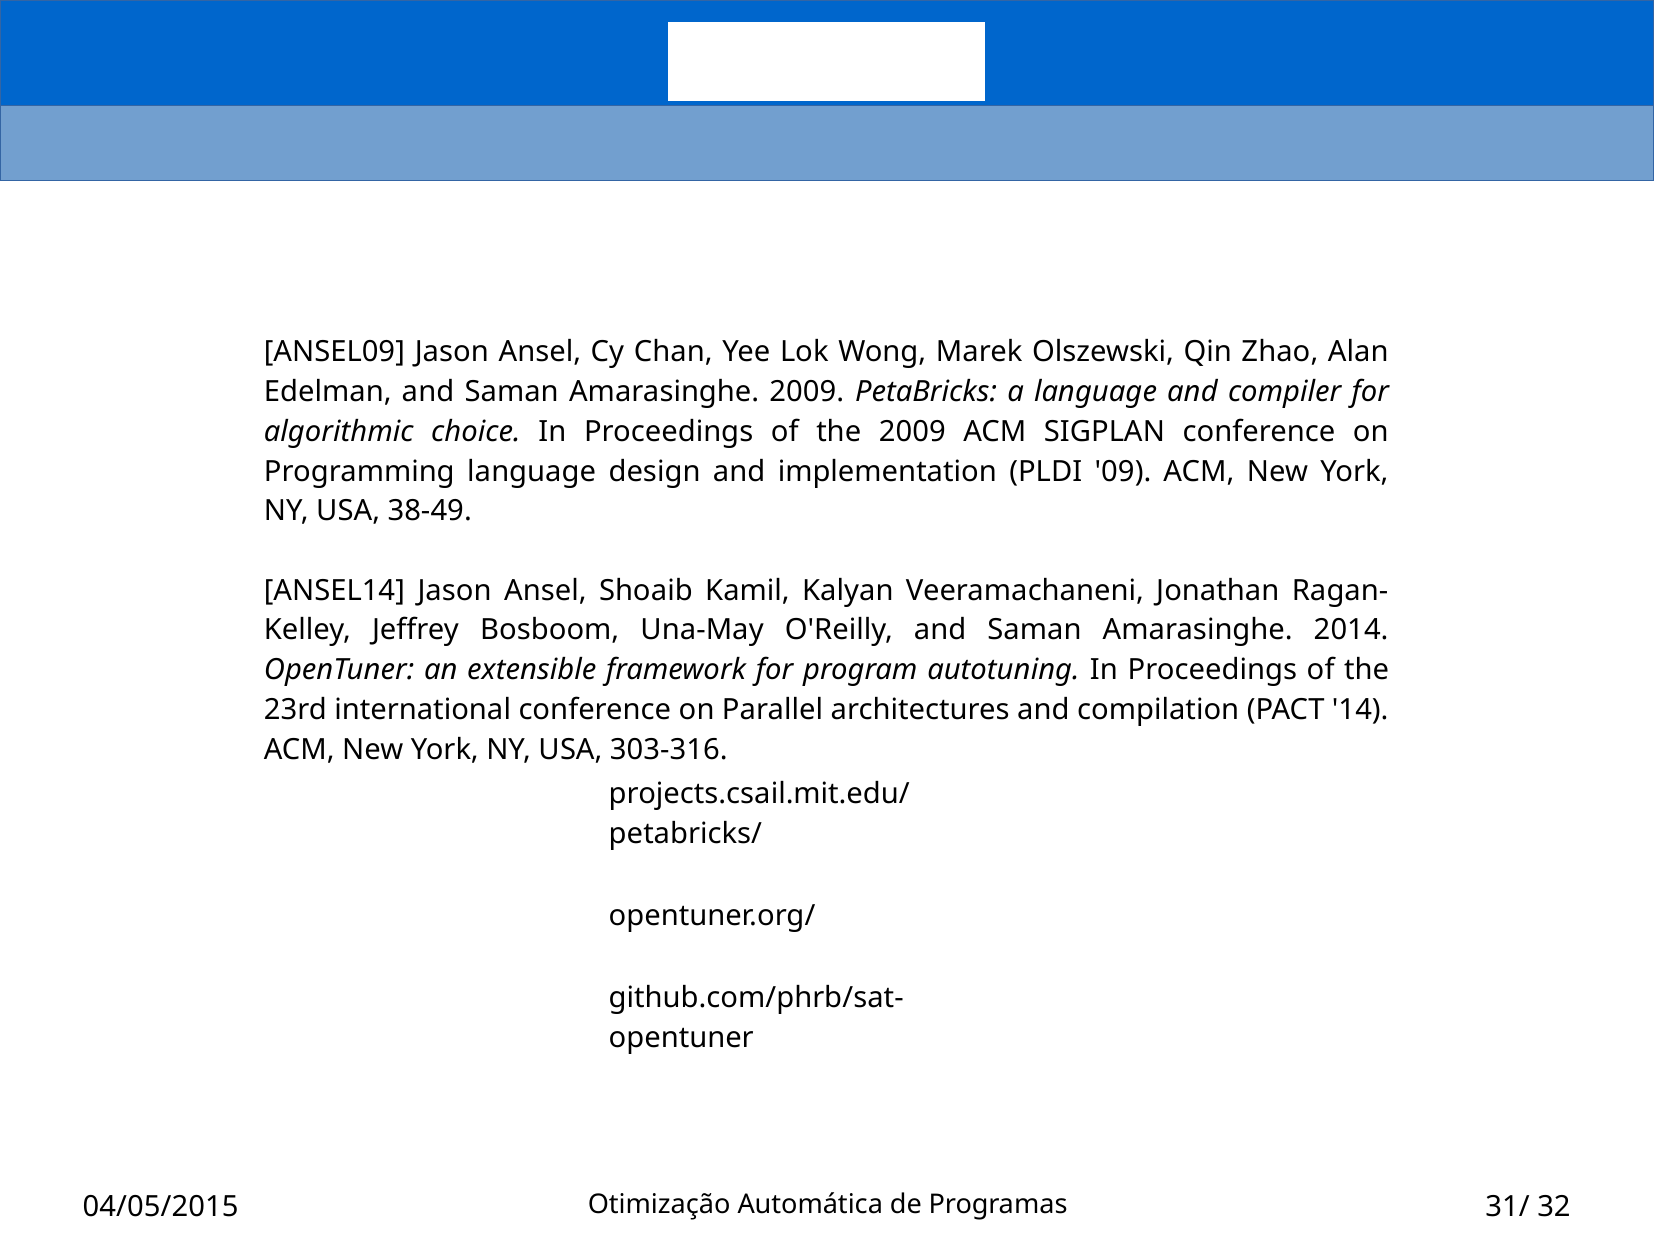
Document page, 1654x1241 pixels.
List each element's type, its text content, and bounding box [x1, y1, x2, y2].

text_box projects.csail.mit.edu/petabricks/ opentuner.org/ github.com/phrb/sat-opentuner [594, 765, 1060, 975]
text_box [ANSEL09] Jason Ansel, Cy Chan, Yee Lok Wong, Marek Olszewski, Qin Zhao, Alan Edelman, and Saman Amarasinghe. 2009. PetaBricks: a language and compiler for algorithmic choice. In Proceedings of the 2009 ACM SIGPLAN conference on Programming language design and implementation (PLDI '09). ACM, New York, NY, USA, 38-49. [ANSEL14] Jason Ansel, Shoaib Kamil, Kalyan Veeramachaneni, Jonathan Ragan-Kelley, Jeffrey Bosboom, Una-May O'Reilly, and Saman Amarasinghe. 2014. OpenTuner: an extensible framework for program autotuning. In Proceedings of the 23rd international conference on Parallel architectures and compilation (PACT '14). ACM, New York, NY, USA, 303-316. [249, 323, 1405, 706]
title Referências [82, 0, 1571, 166]
